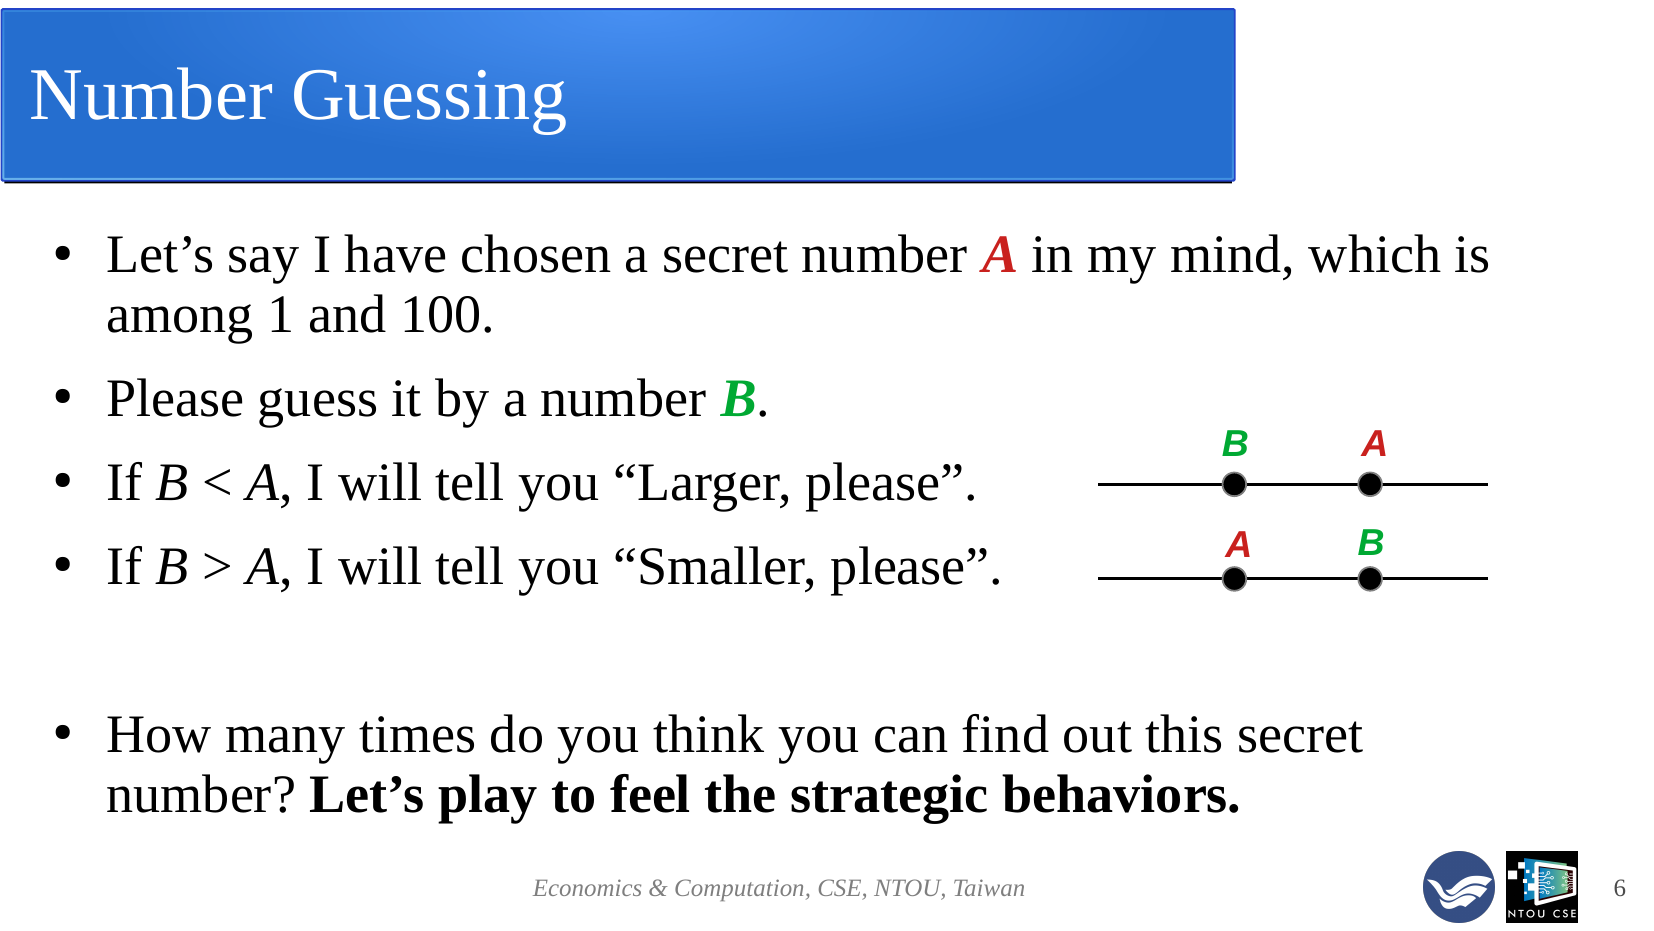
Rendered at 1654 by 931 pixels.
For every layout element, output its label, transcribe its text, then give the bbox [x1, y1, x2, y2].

picture [1506, 851, 1578, 923]
text_box [1222, 473, 1247, 497]
text_box B [1342, 513, 1400, 571]
text_box [1358, 472, 1382, 497]
text_box B [1207, 415, 1264, 473]
picture [1423, 851, 1495, 923]
text_box [1358, 567, 1383, 591]
title Number Guessing [29, 17, 1138, 172]
text_box [1222, 567, 1247, 591]
text_box A [1210, 515, 1268, 573]
list Let’s say I have chosen a secret number A in my mind, which is among 1 and 100. Please guess it by a number B. If B < A, I will tell you “Larger, please”. If B > A, I will tell you “Smaller, please”. How many times do you think you can find out this secret number? Let’s play to feel the strategic behaviors. [35, 224, 1524, 837]
text_box A [1346, 415, 1404, 473]
